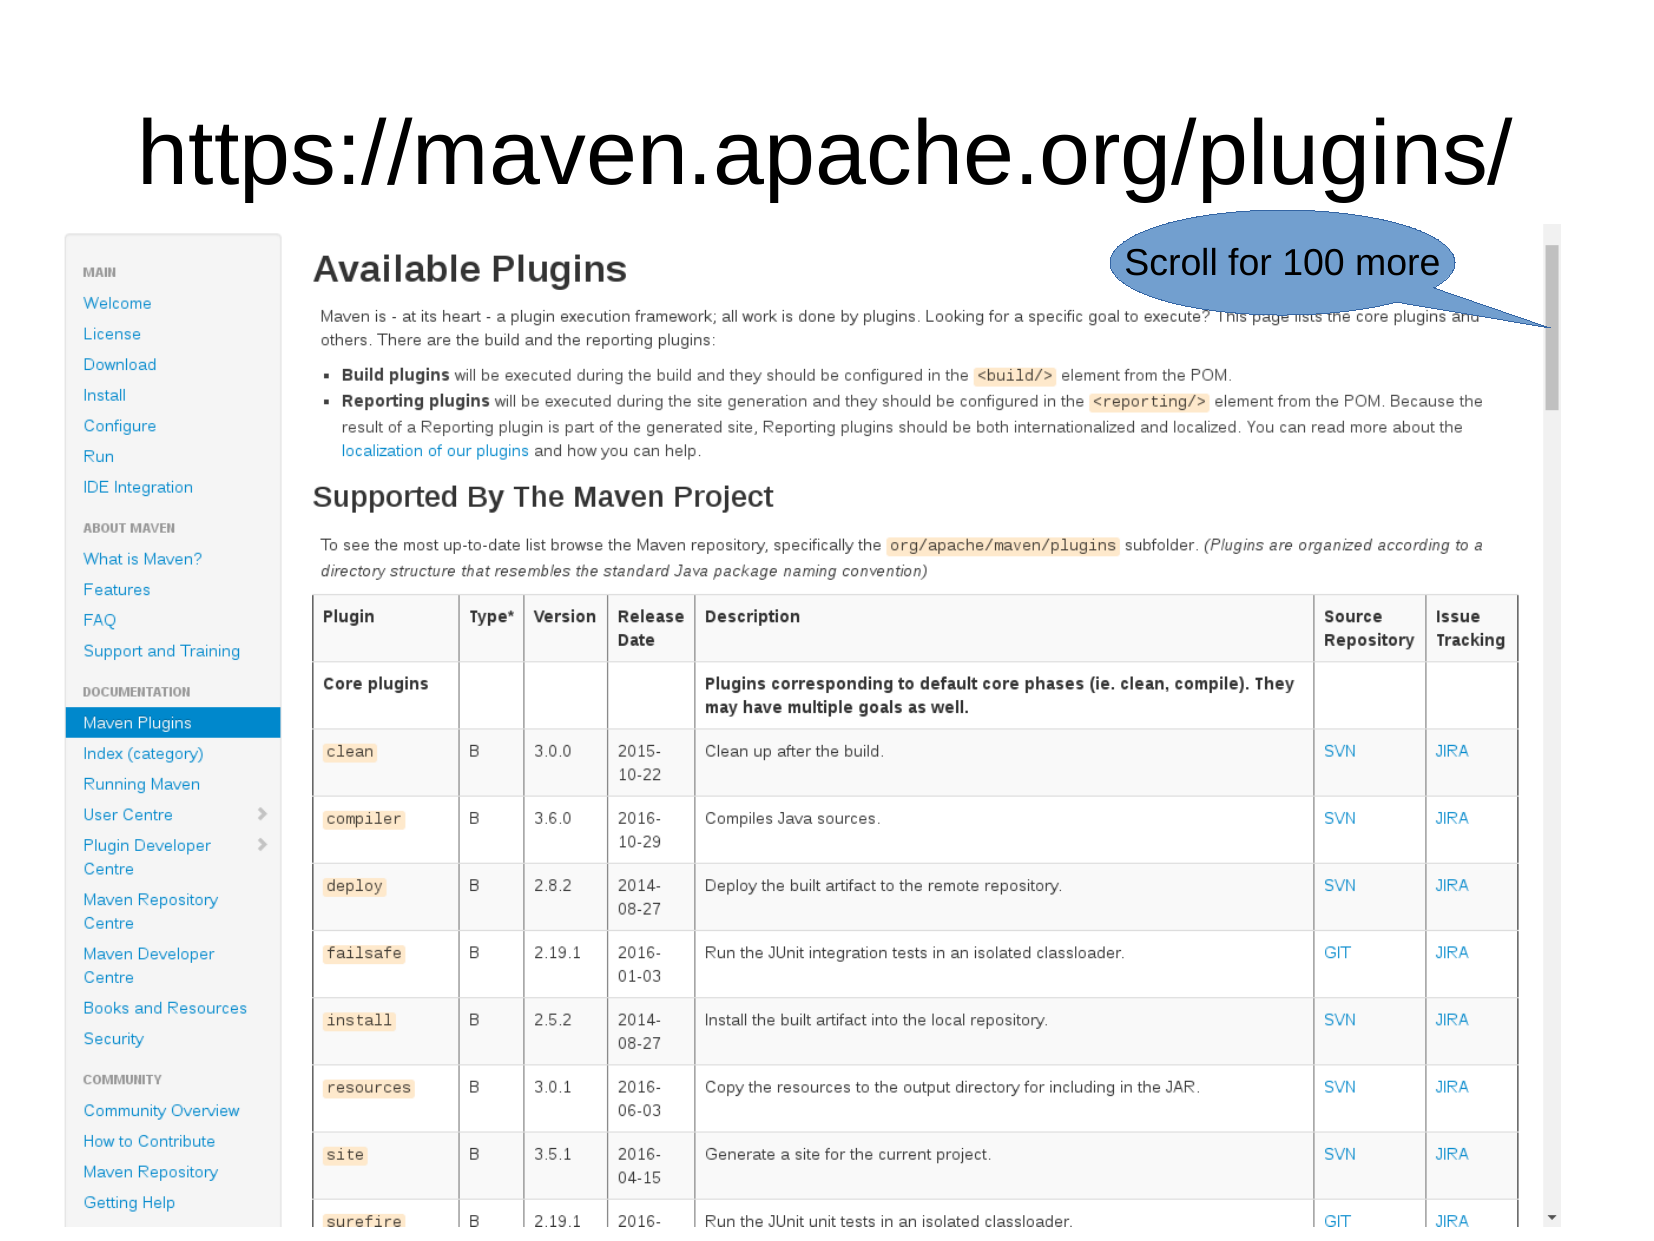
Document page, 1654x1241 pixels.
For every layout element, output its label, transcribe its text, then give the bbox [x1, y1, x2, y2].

picture [60, 224, 1561, 1227]
title https://maven.apache.org/plugins/ [82, 49, 1571, 257]
text_box Scroll for 100 more [1110, 210, 1551, 328]
